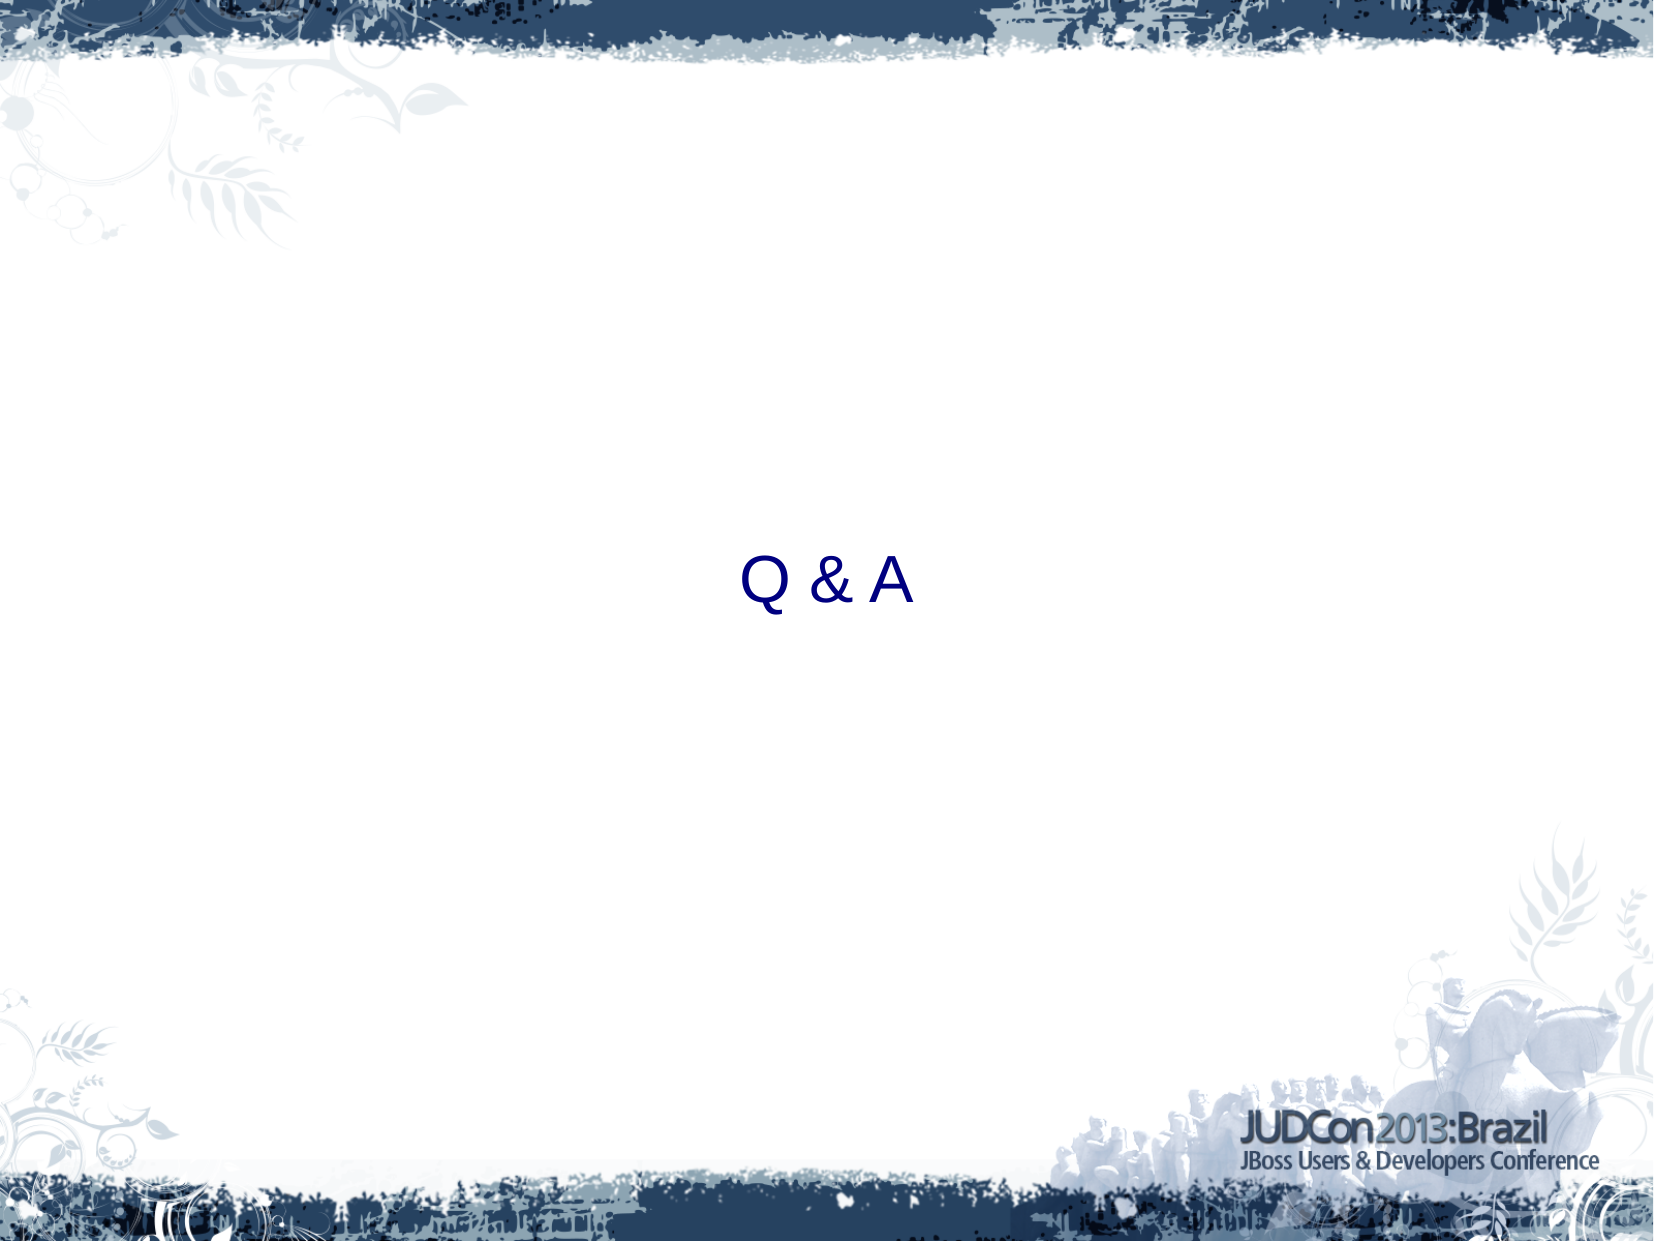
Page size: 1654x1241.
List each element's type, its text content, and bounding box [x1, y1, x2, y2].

subtitle Q & A [82, 49, 1571, 1109]
picture [0, 0, 1654, 1241]
